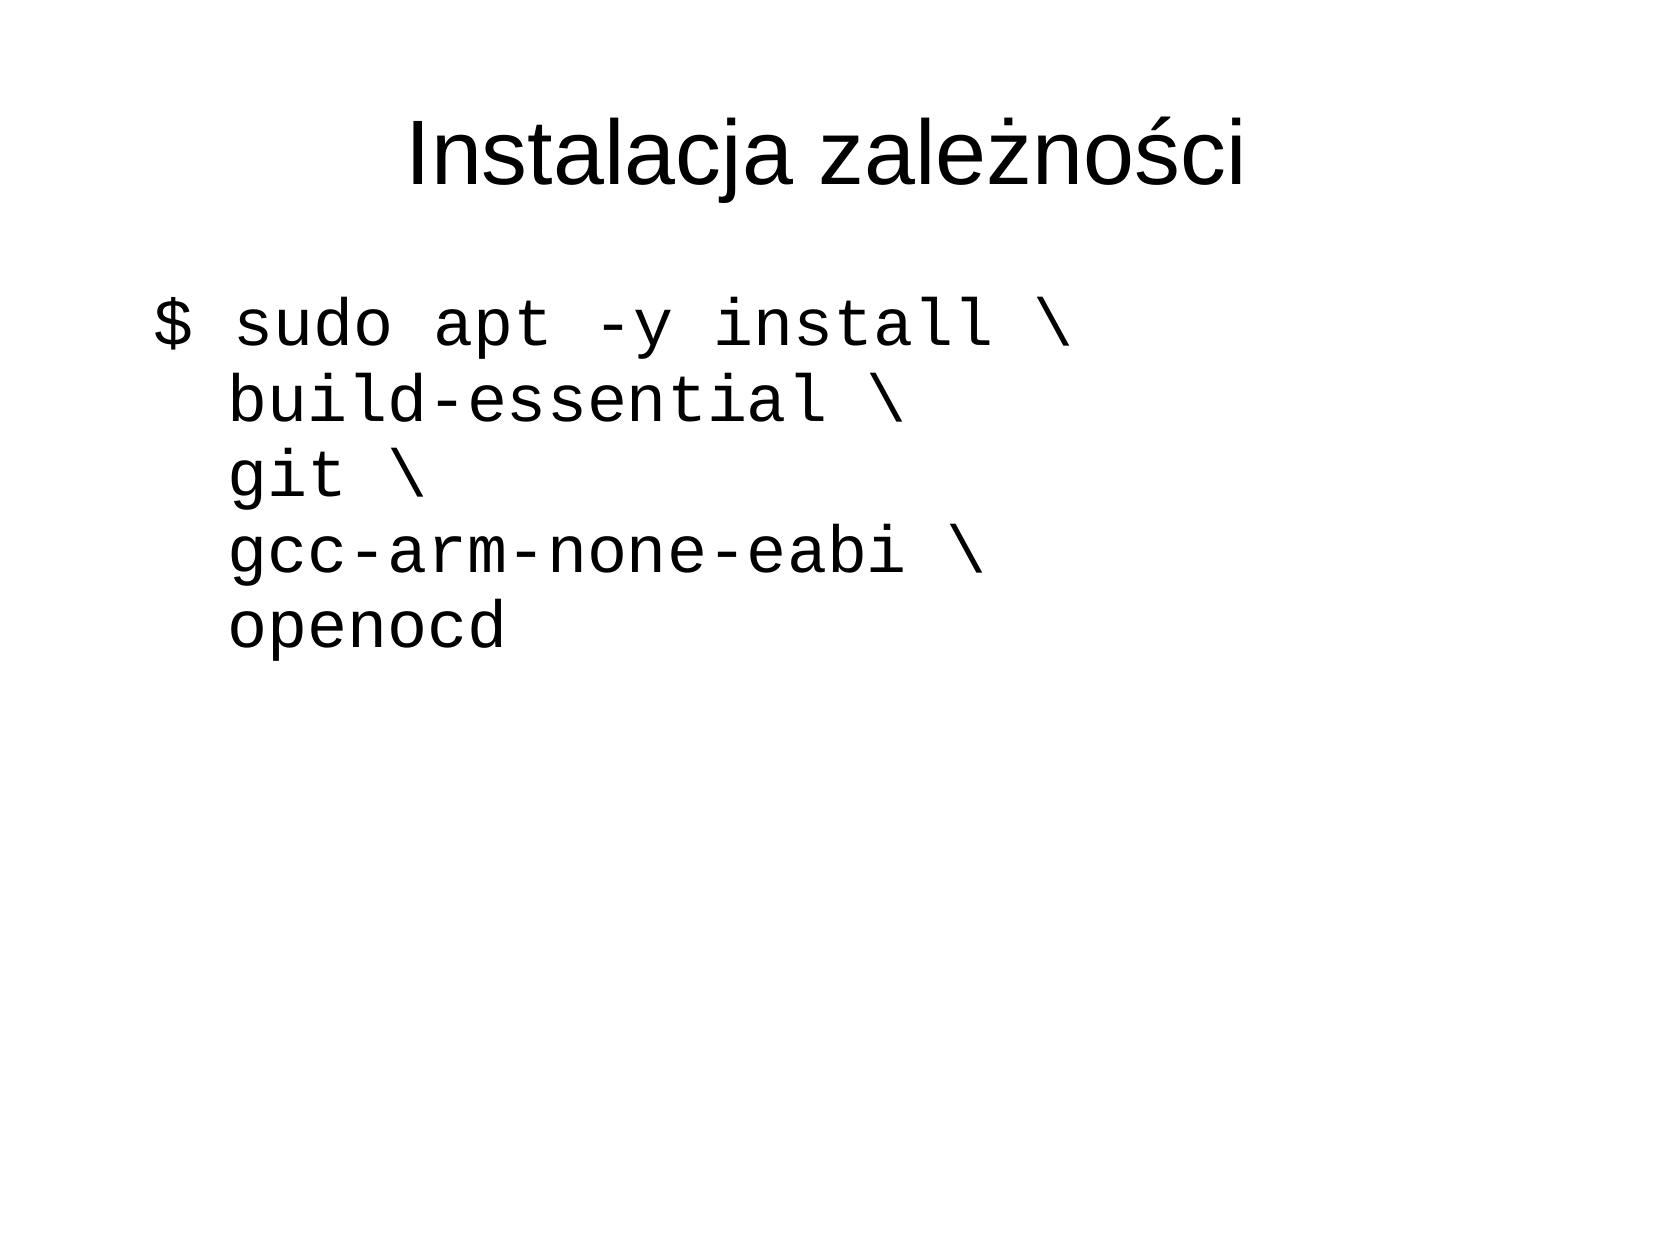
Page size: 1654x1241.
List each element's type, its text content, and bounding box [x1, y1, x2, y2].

list $ sudo apt -y install \ build-essential \ git \ gcc-arm-none-eabi \ openocd [82, 290, 1571, 1010]
title Instalacja zależności [82, 49, 1571, 257]
